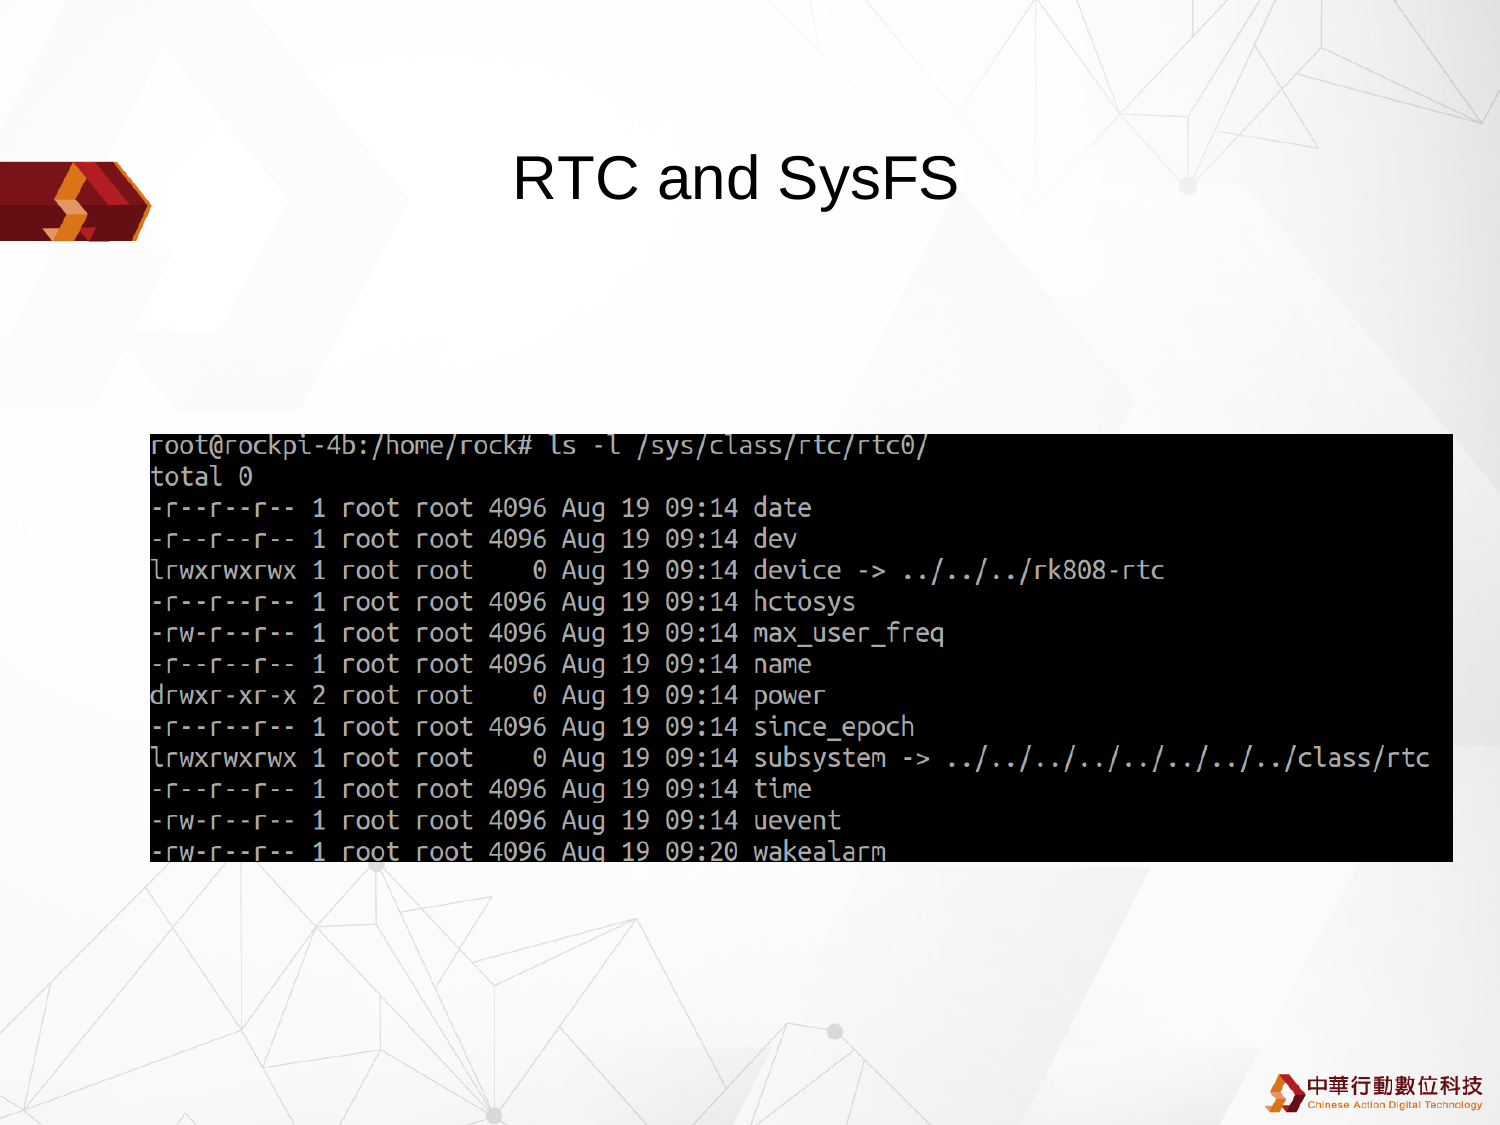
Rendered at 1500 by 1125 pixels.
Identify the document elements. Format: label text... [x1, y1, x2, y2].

title RTC and SysFS [107, 101, 1367, 255]
picture [0, 0, 1500, 1125]
